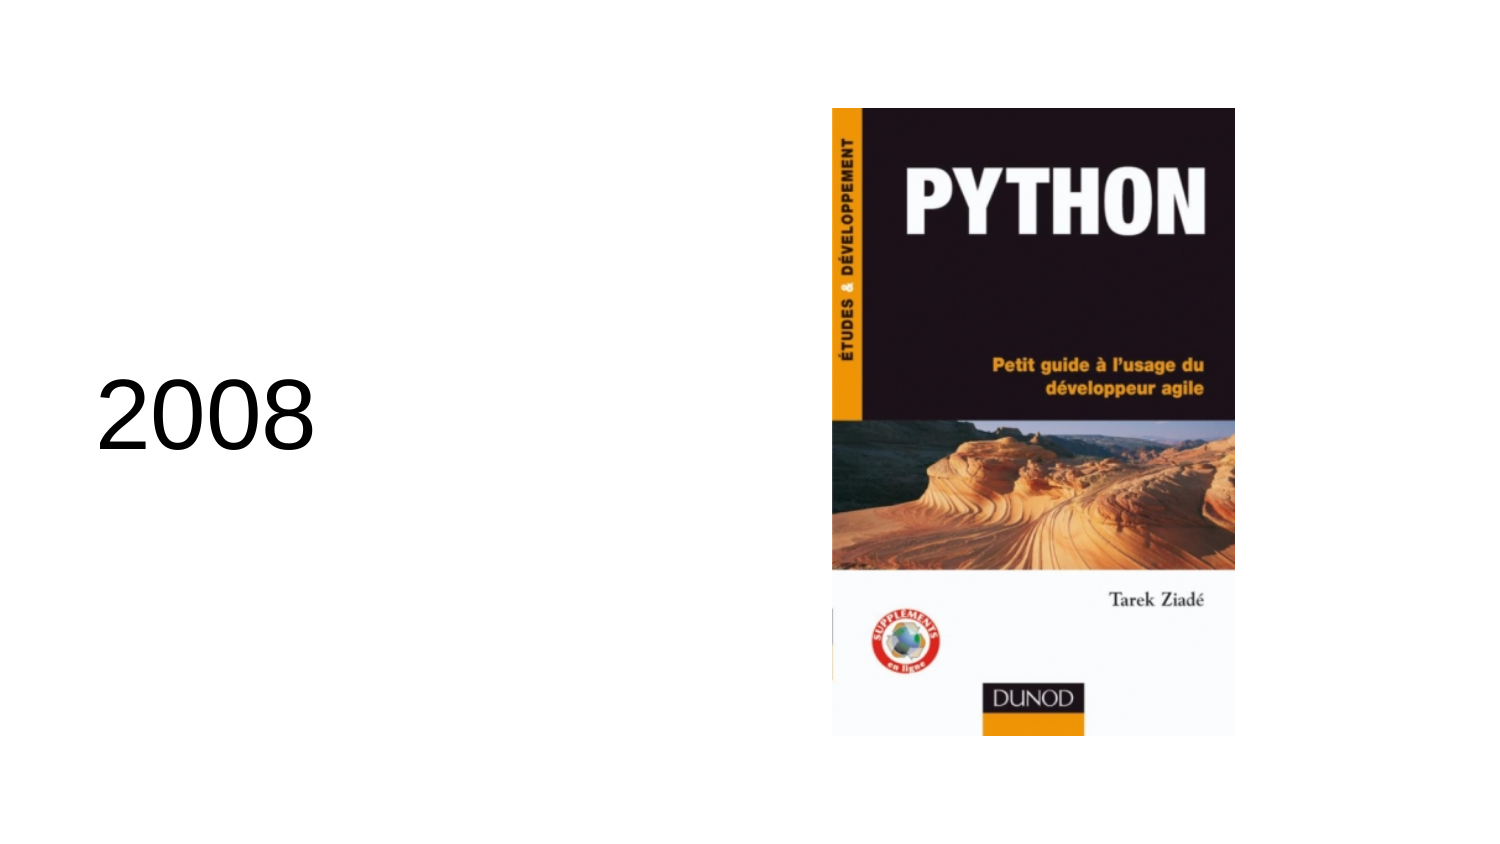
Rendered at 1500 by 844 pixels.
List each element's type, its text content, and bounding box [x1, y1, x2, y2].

picture [832, 108, 1235, 736]
title 2008 [80, 73, 1125, 745]
